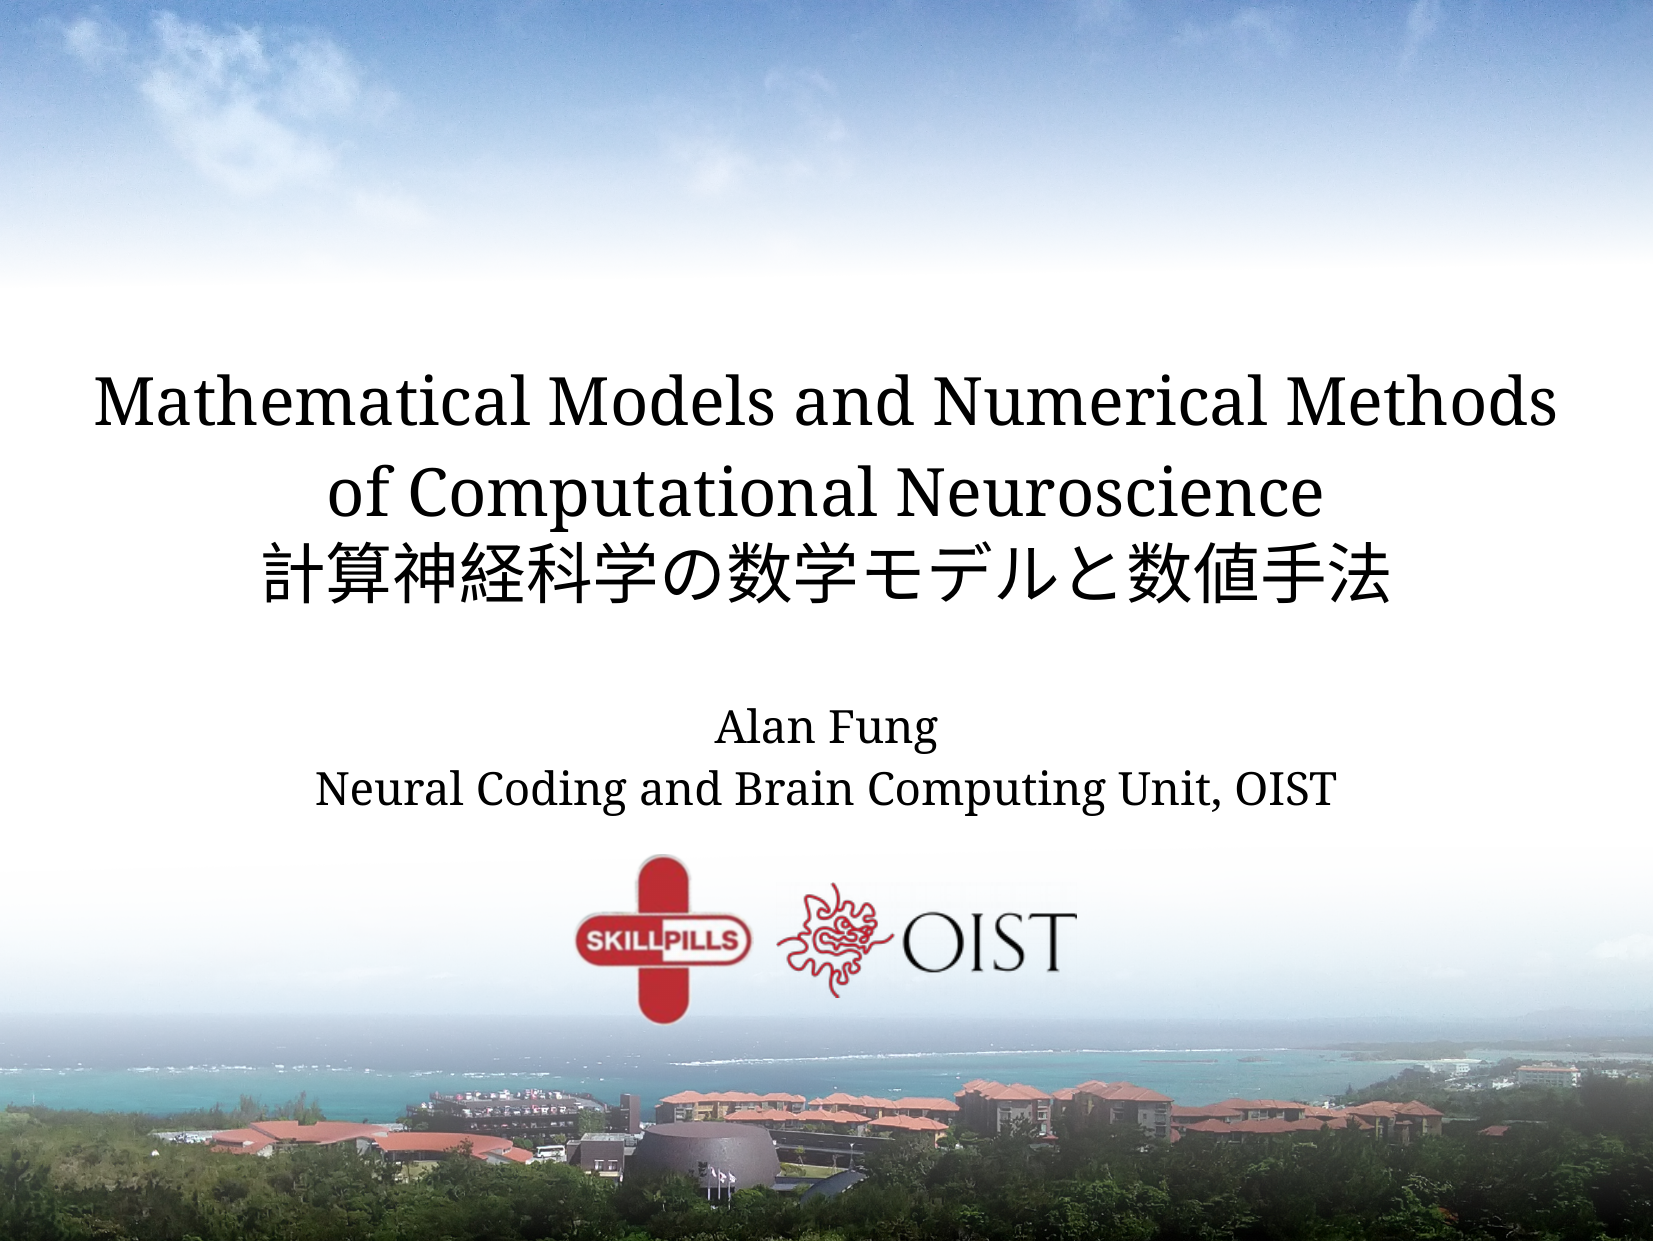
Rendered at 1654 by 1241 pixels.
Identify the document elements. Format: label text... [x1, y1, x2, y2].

subtitle Mathematical Models and Numerical Methods of Computational Neuroscience 計算神経科学の数学モデルと数値手法 Alan Fung Neural Coding and Brain Computing Unit, OIST [82, 78, 1571, 1166]
picture [776, 882, 1077, 999]
picture [0, 0, 1653, 292]
picture [573, 854, 754, 1027]
picture [0, 847, 1653, 1241]
